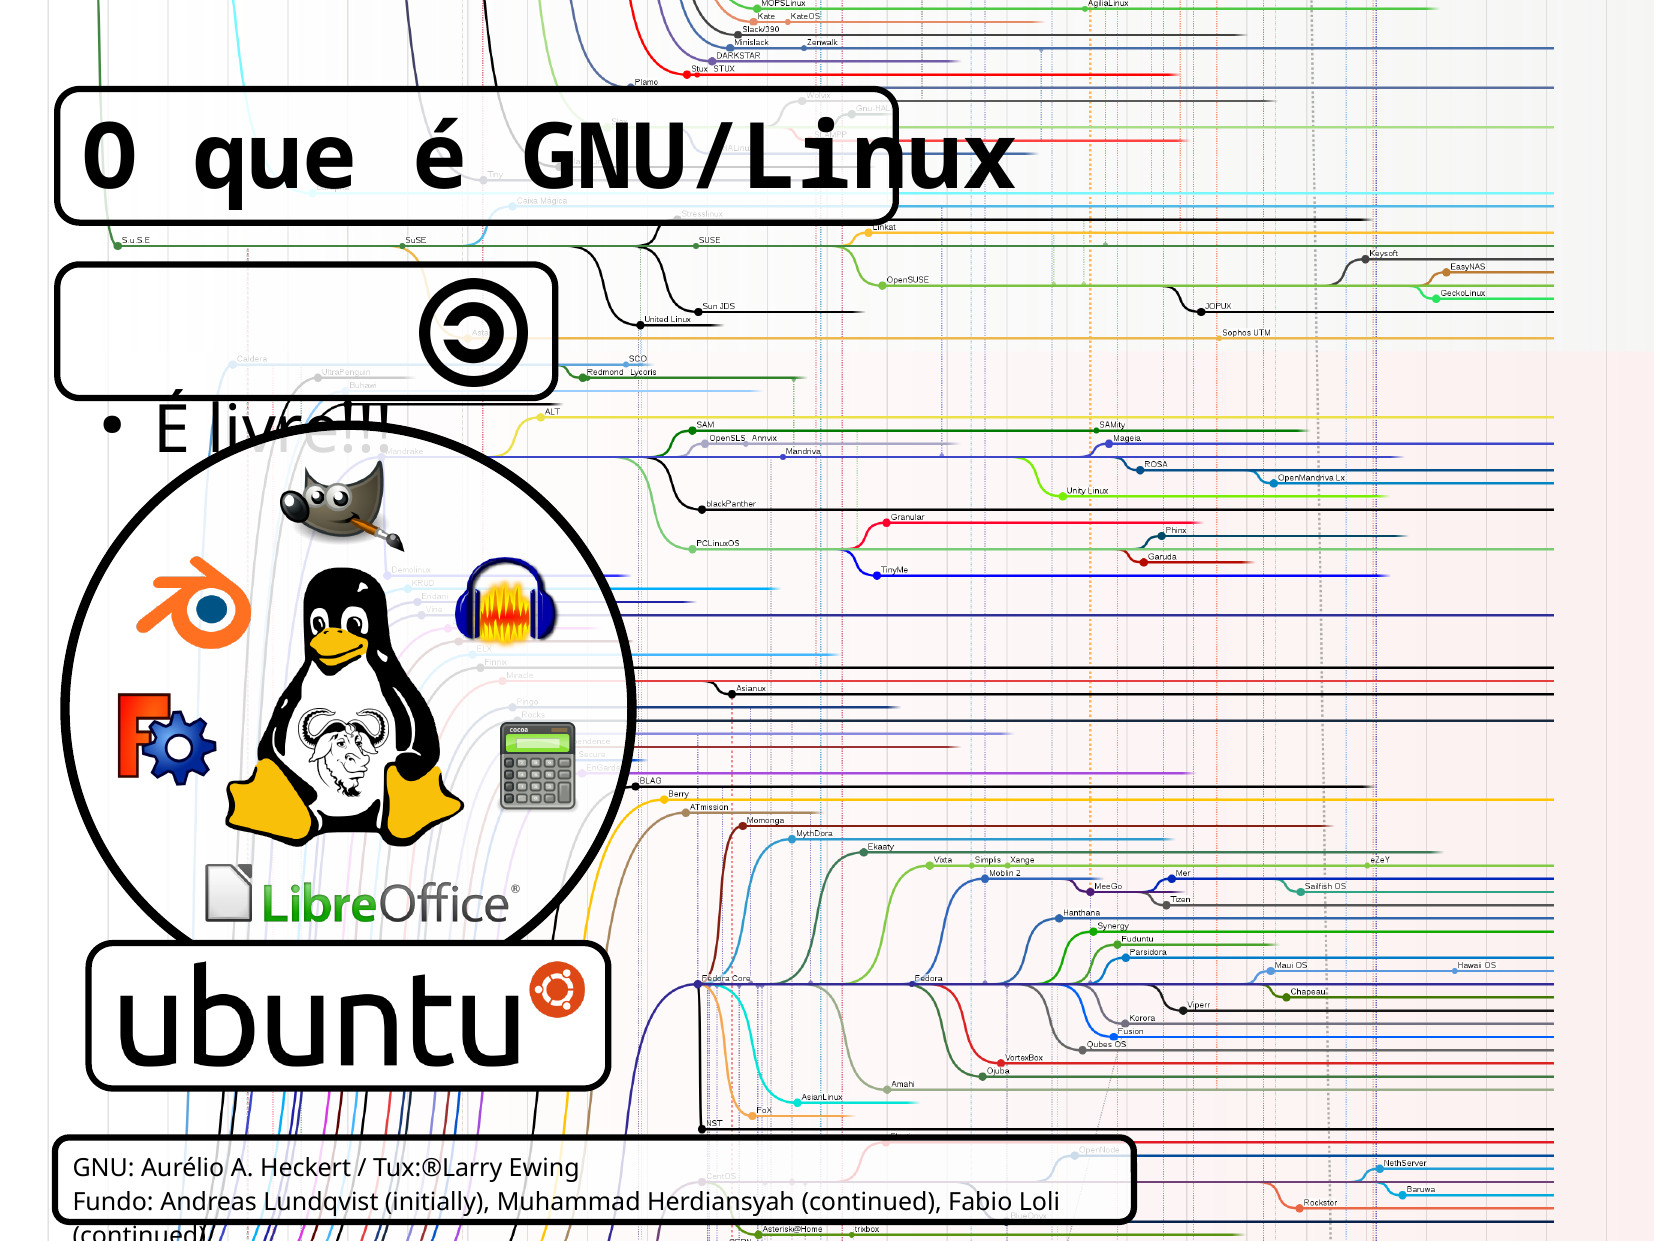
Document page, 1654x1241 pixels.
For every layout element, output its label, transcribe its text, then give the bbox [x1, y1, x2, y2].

text_box [59, 1218, 1130, 1222]
picture [111, 1232, 118, 1241]
text_box [57, 88, 82, 223]
text_box [58, 1137, 1131, 1142]
picture [142, 1232, 149, 1241]
picture [95, 1232, 102, 1241]
text_box GNU: Aurélio A. Heckert / Tux:®Larry Ewing Fundo: Andreas Lundqvist (initially), Muhammad Herdiansyah (continued), Fabio Loli (continued) [57, 1142, 1134, 1218]
picture [186, 1232, 193, 1241]
picture [0, 0, 1654, 1241]
title O que é GNU/Linux [82, 49, 1571, 257]
list É livre!!! [82, 809, 187, 1010]
list É livre!!! [82, 290, 1571, 1010]
text_box [57, 264, 556, 399]
text_box [64, 425, 632, 1089]
